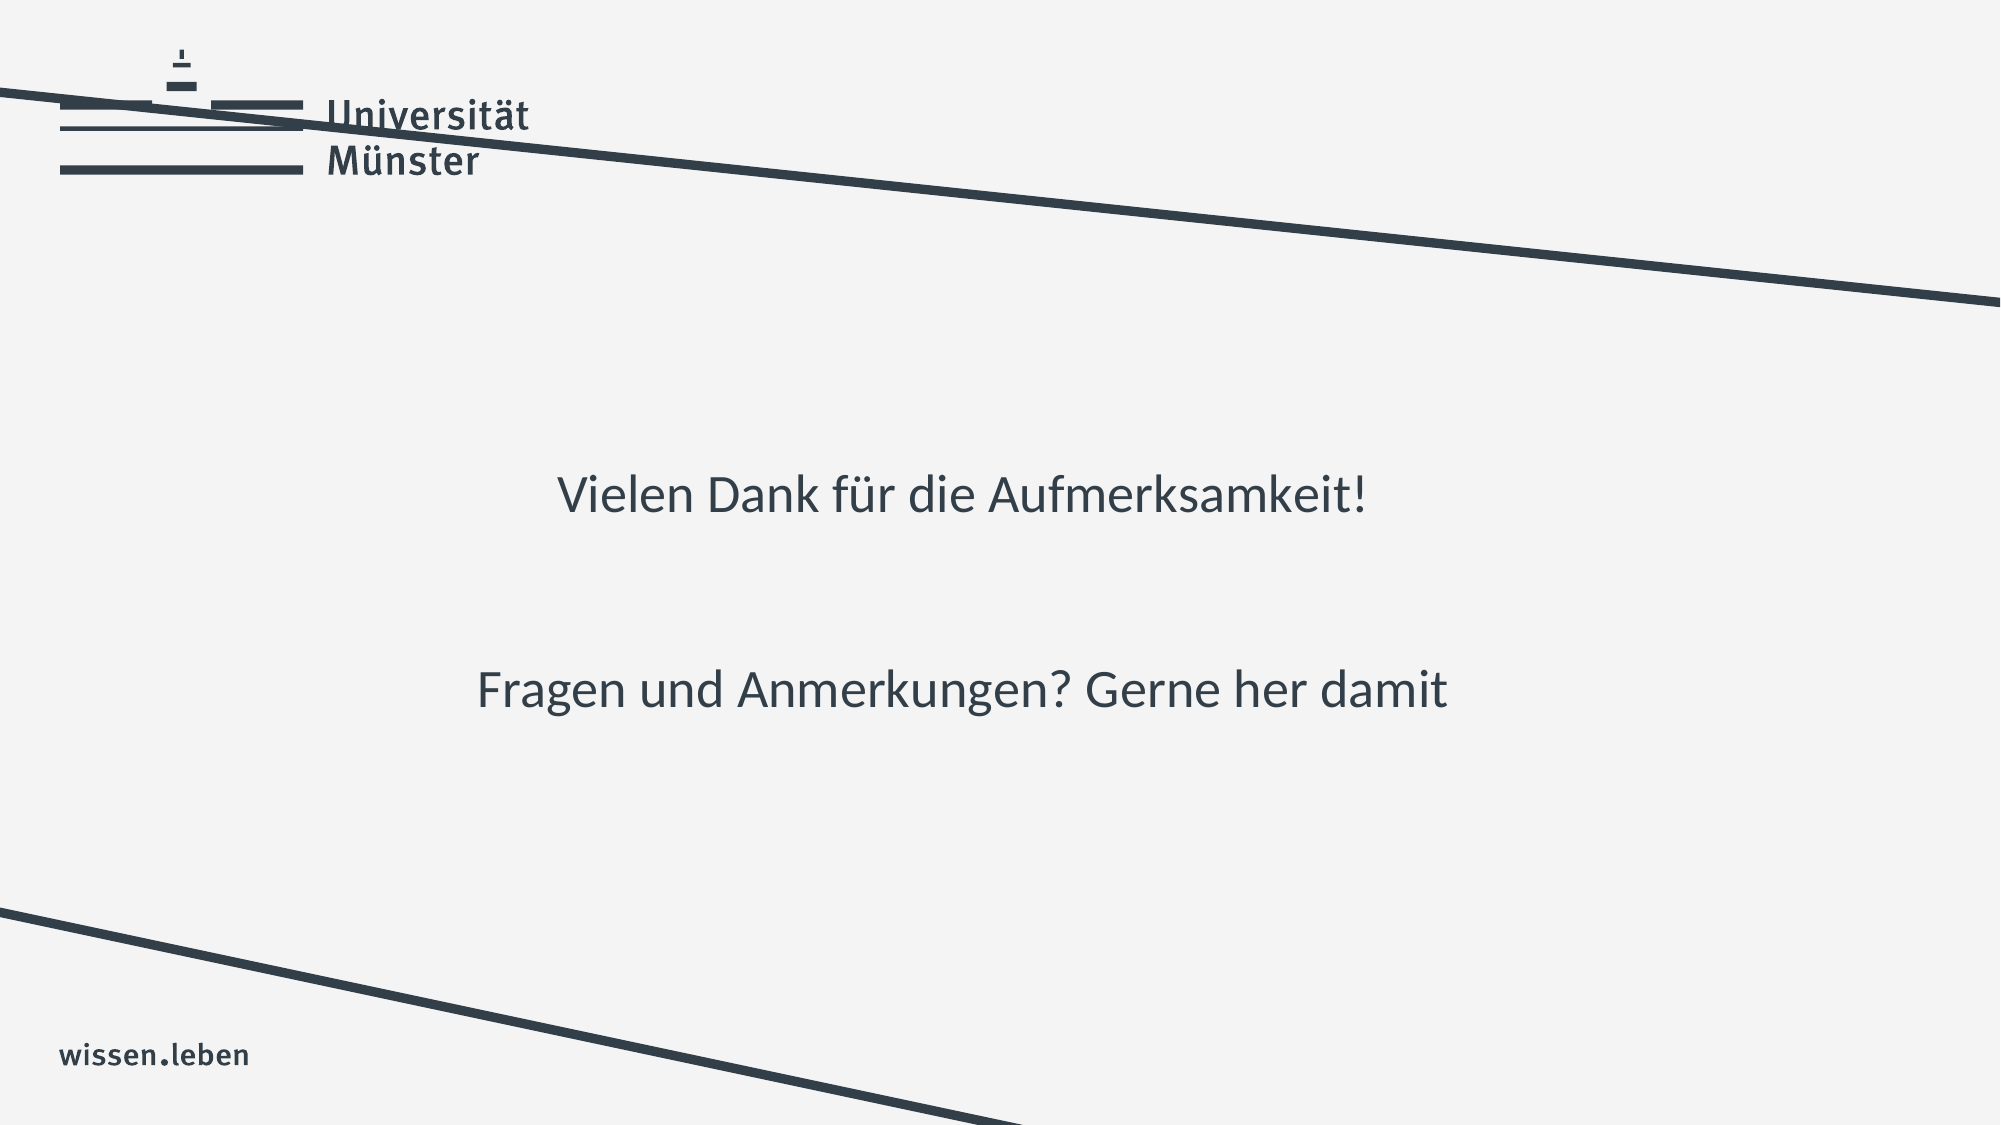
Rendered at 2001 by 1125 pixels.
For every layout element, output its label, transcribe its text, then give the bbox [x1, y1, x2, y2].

text_box Vielen Dank für die Aufmerksamkeit! Fragen und Anmerkungen? Gerne her damit [323, 451, 1605, 729]
